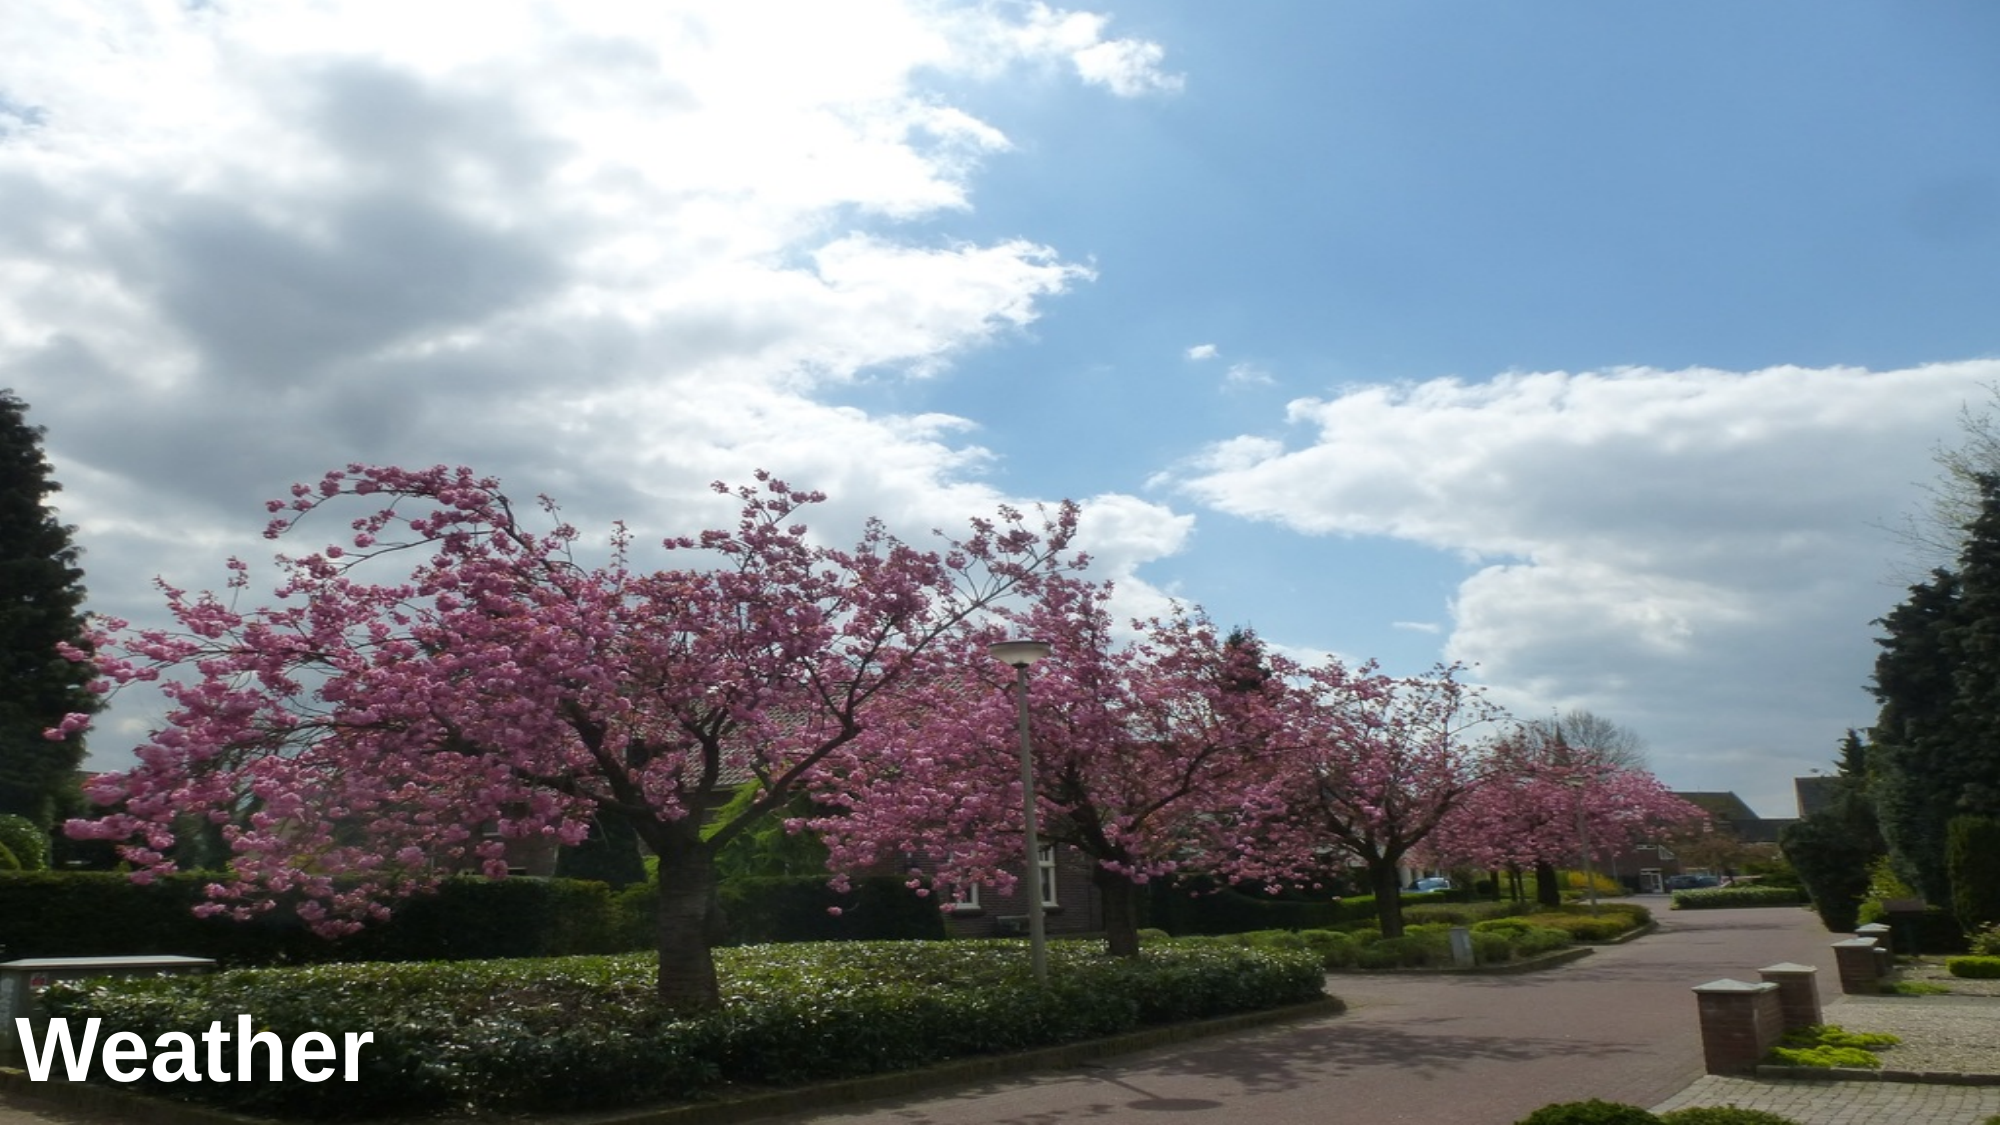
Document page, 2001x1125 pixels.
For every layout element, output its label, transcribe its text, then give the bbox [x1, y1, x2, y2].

picture [0, 0, 2000, 1125]
text_box Weather [0, 982, 670, 1125]
